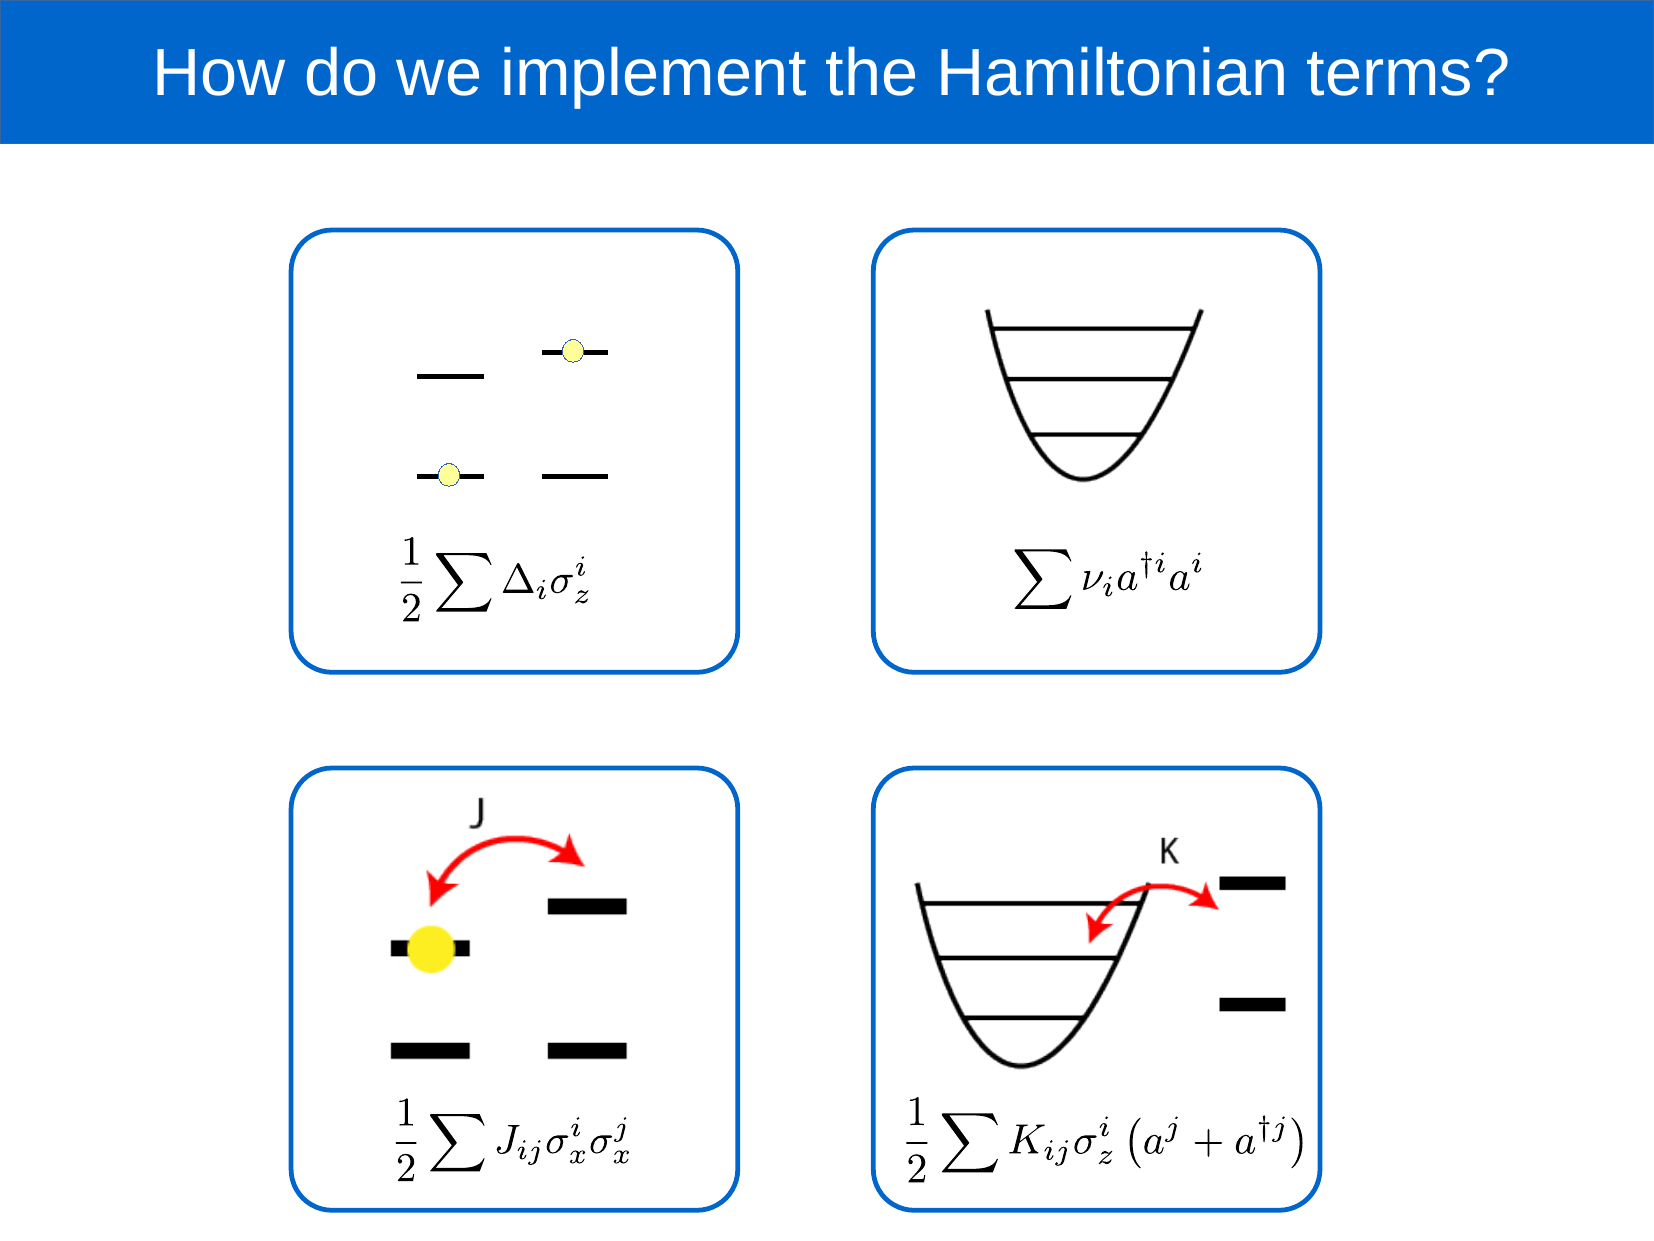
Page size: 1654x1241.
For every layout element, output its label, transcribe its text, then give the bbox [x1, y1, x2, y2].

text_box [906, 1096, 1309, 1183]
title How do we implement the Hamiltonian terms? [0, 2, 1654, 144]
text_box [1012, 545, 1203, 614]
text_box [562, 339, 584, 363]
text_box [438, 463, 460, 487]
picture [926, 276, 1231, 509]
text_box [395, 1098, 632, 1182]
text_box [400, 536, 591, 622]
picture [342, 791, 705, 1110]
picture [879, 815, 1304, 1114]
